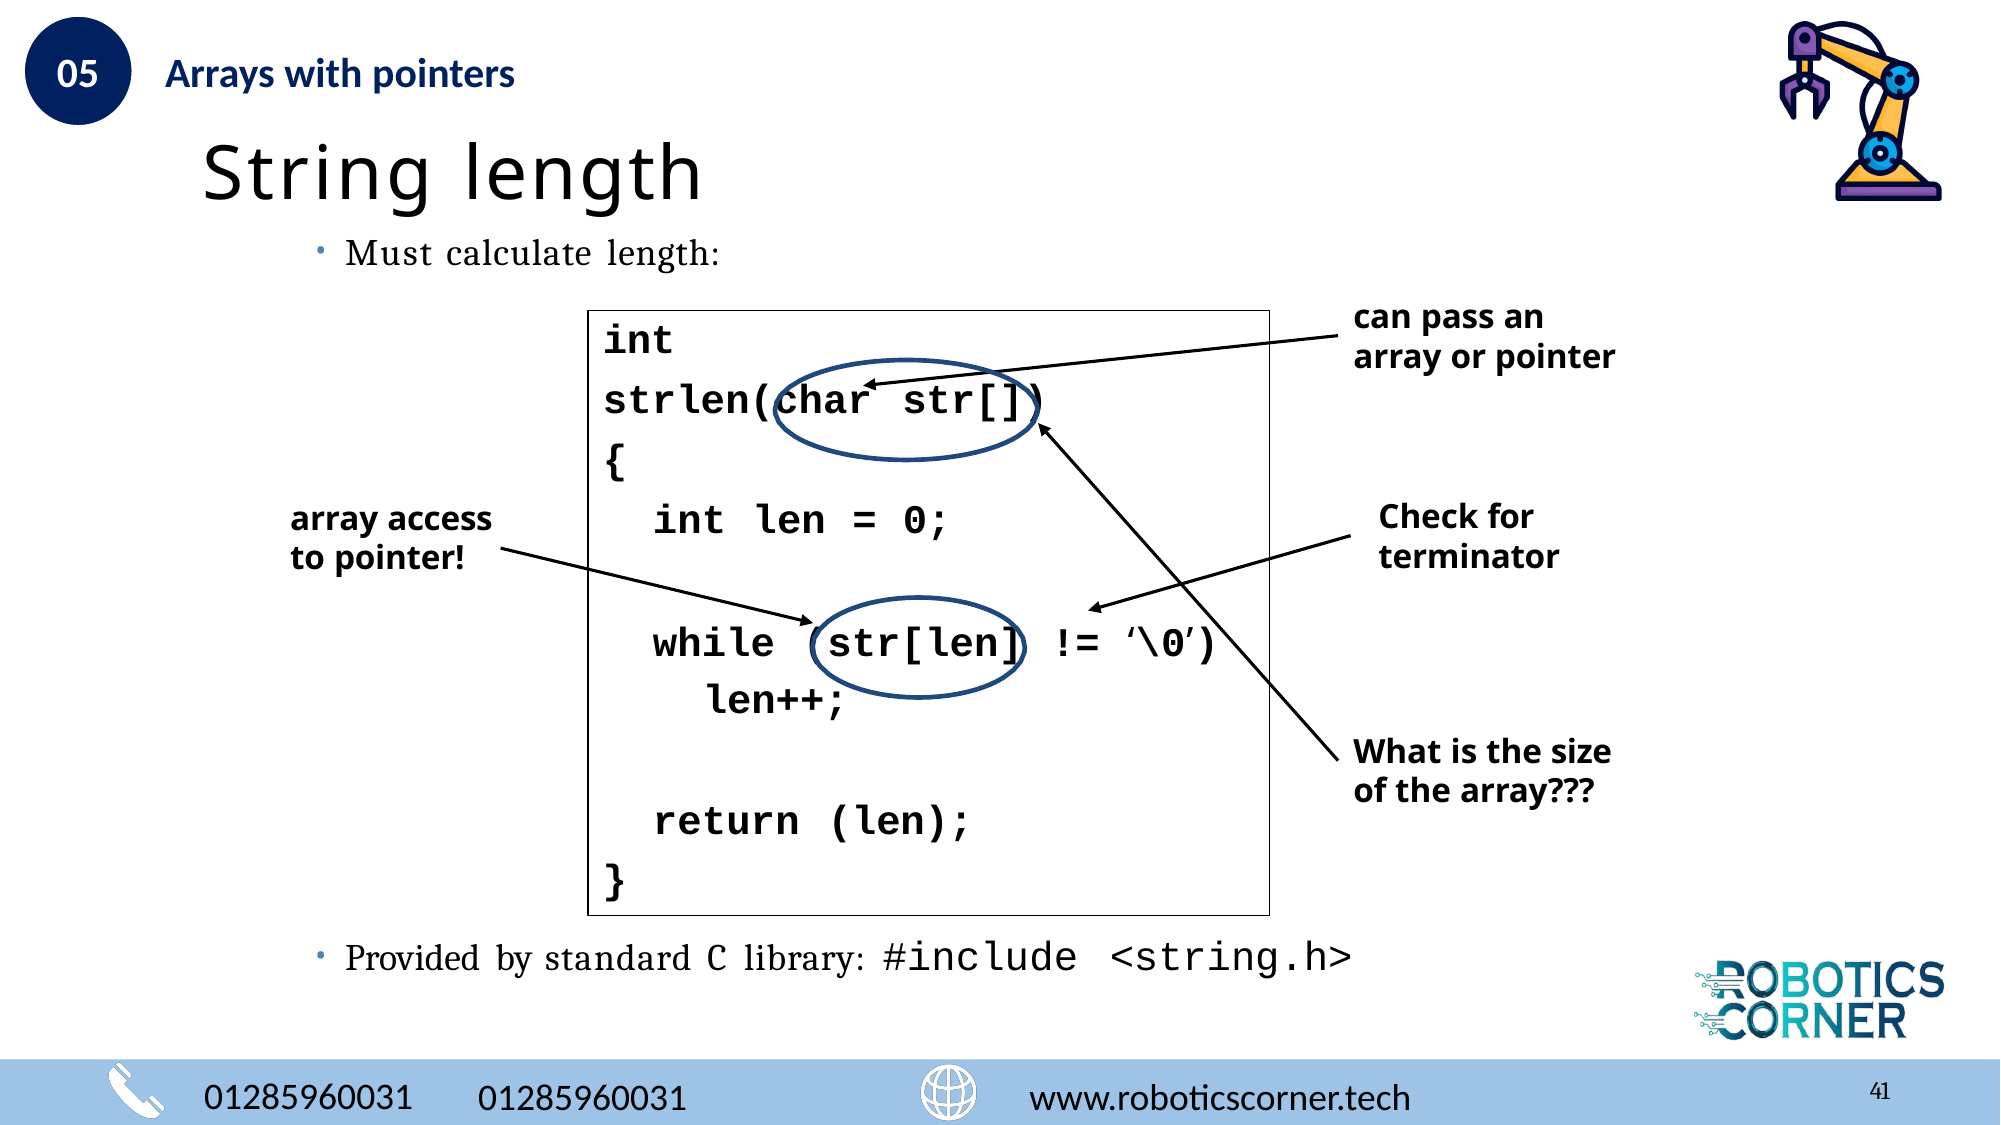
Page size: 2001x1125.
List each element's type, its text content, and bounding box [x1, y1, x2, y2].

text_box 05 [22, 14, 134, 128]
text_box [996, 334, 1339, 373]
text_box Arrays with pointers [150, 38, 864, 103]
picture [103, 1057, 170, 1124]
picture [1771, 21, 1950, 201]
text_box can pass an array or pointer [1351, 292, 1655, 376]
text_box Must calculate length: [313, 225, 737, 273]
text_box return (len); [650, 790, 980, 823]
text_box What is the size of the array??? [1351, 727, 1655, 810]
text_box } Provided by standard C library: #include <string.h> [313, 823, 1392, 980]
text_box Check for terminator [1376, 492, 1584, 576]
text_box while (str[len] != ‘\0’) len++; [1202, 604, 1251, 659]
text_box int strlen(char str[]) { int len = 0; [778, 363, 1034, 457]
text_box [1038, 423, 1352, 762]
picture [915, 1059, 981, 1125]
text_box while (str[len] != ‘\0’) len++; [815, 604, 1014, 695]
text_box int strlen(char str[]) { int len = 0; [600, 299, 1055, 542]
text_box array access to pointer! [288, 494, 529, 577]
text_box [500, 546, 814, 627]
text_box while (str[len] != ‘\0’) len++; [650, 604, 1251, 722]
text_box [863, 371, 989, 391]
title String length [200, 103, 756, 280]
picture [1680, 859, 1953, 1059]
